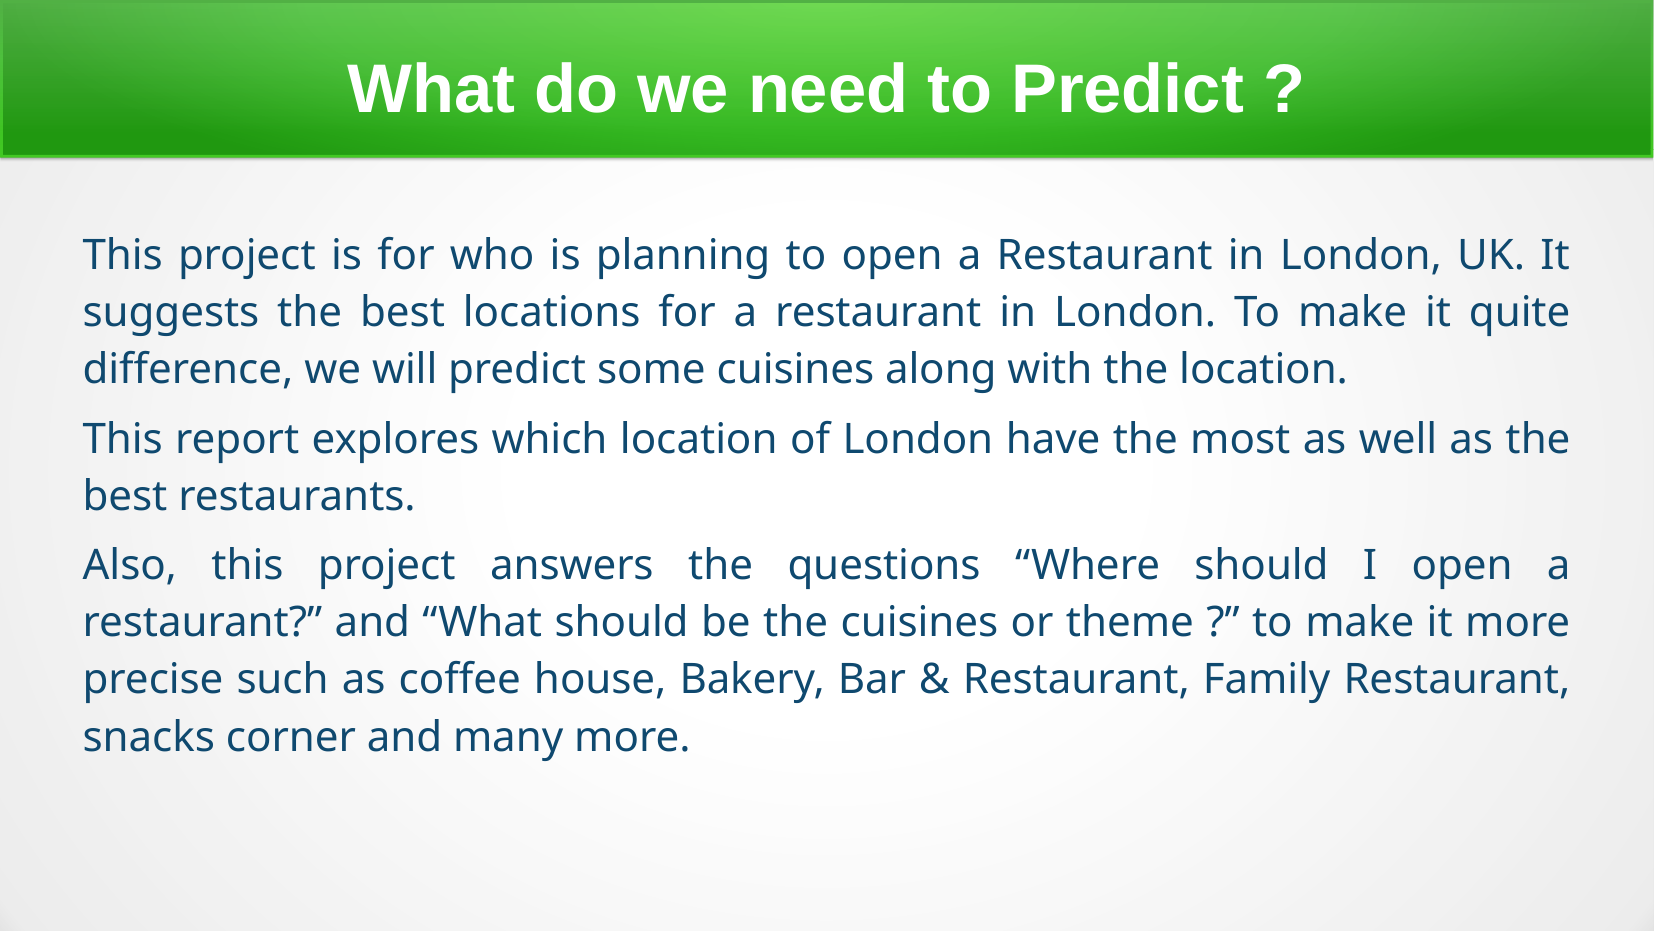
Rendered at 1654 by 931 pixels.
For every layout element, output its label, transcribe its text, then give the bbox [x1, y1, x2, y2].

title What do we need to Predict ? [82, 35, 1571, 142]
list This project is for who is planning to open a Restaurant in London, UK. It suggests the best locations for a restaurant in London. To make it quite difference, we will predict some cuisines along with the location. This report explores which location of London have the most as well as the best restaurants. Also, this project answers the questions “Where should I open a restaurant?” and “What should be the cuisines or theme ?” to make it more precise such as coffee house, Bakery, Bar & Restaurant, Family Restaurant, snacks corner and many more. [82, 224, 1571, 764]
